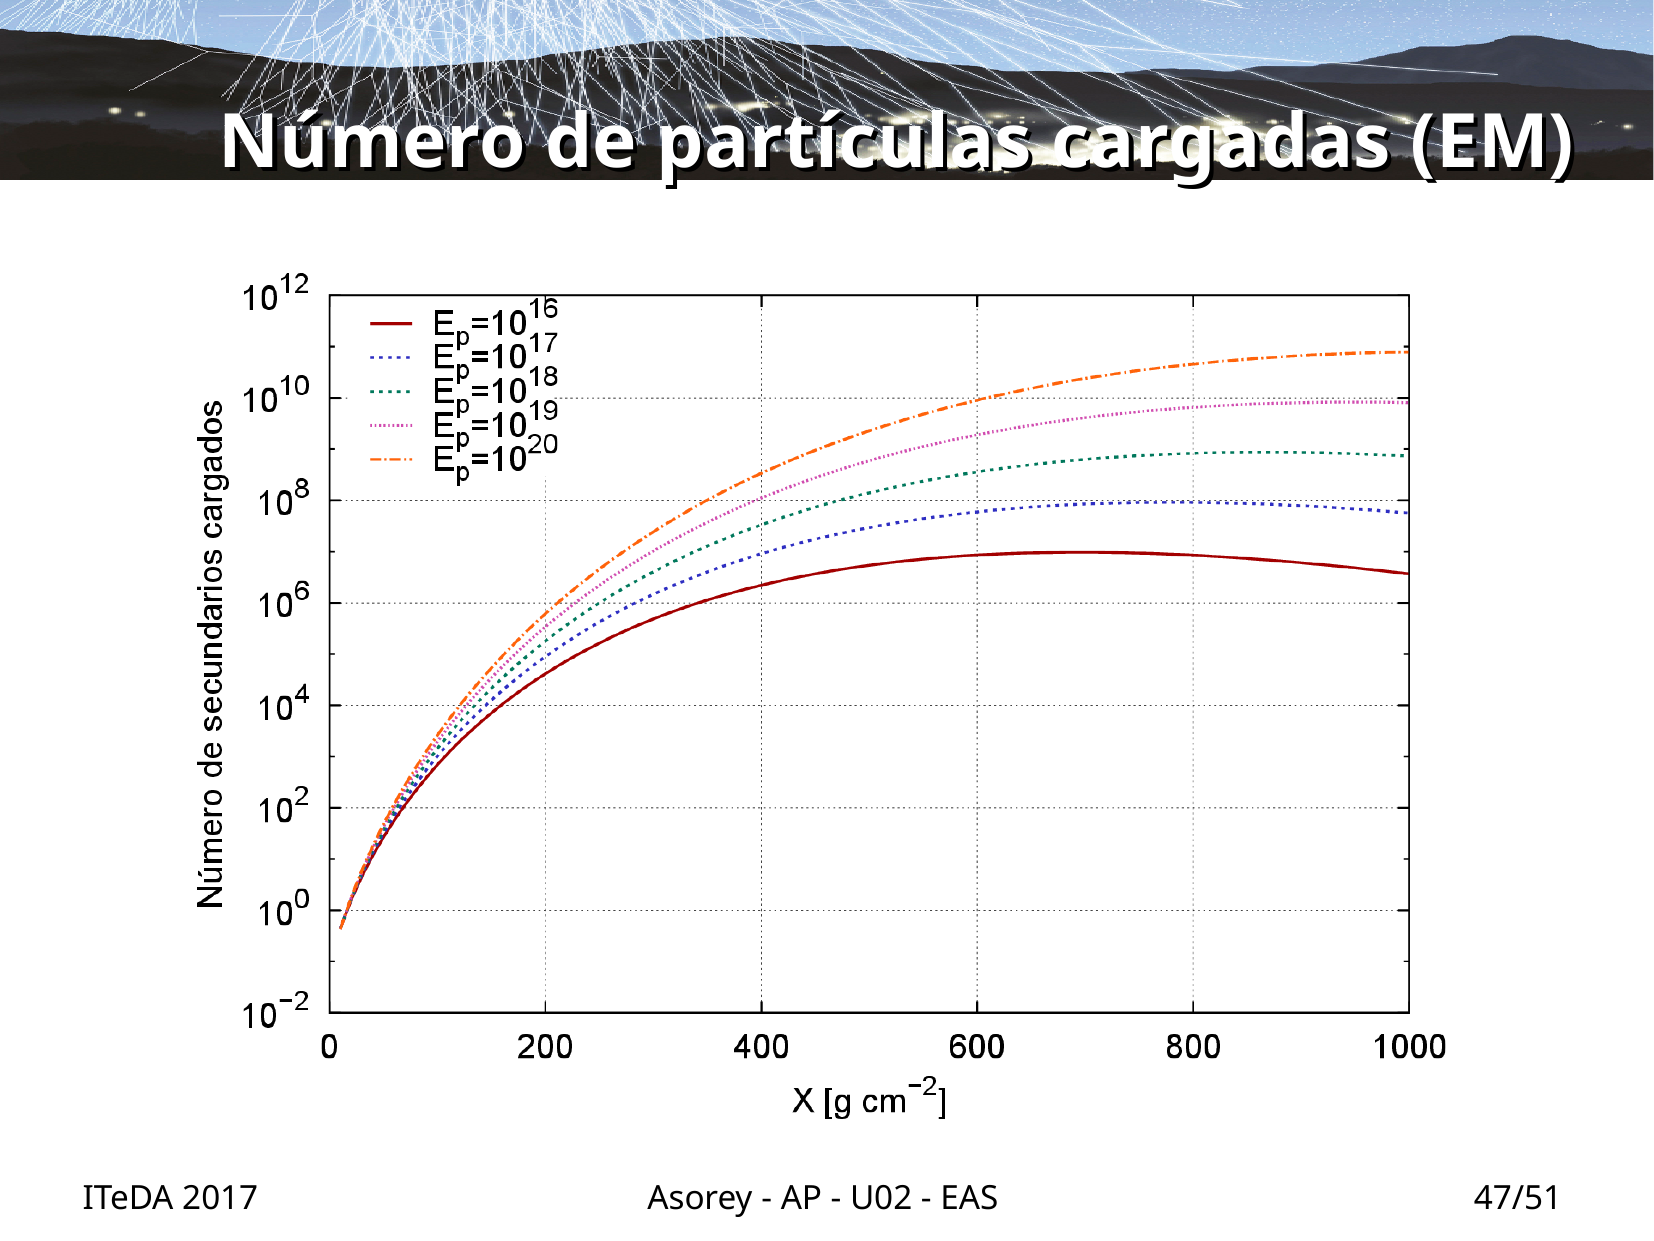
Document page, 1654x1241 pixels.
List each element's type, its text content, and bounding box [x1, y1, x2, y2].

picture [183, 254, 1470, 1155]
picture [0, 0, 1654, 180]
title Número de partículas cargadas (EM) [86, 27, 1575, 248]
